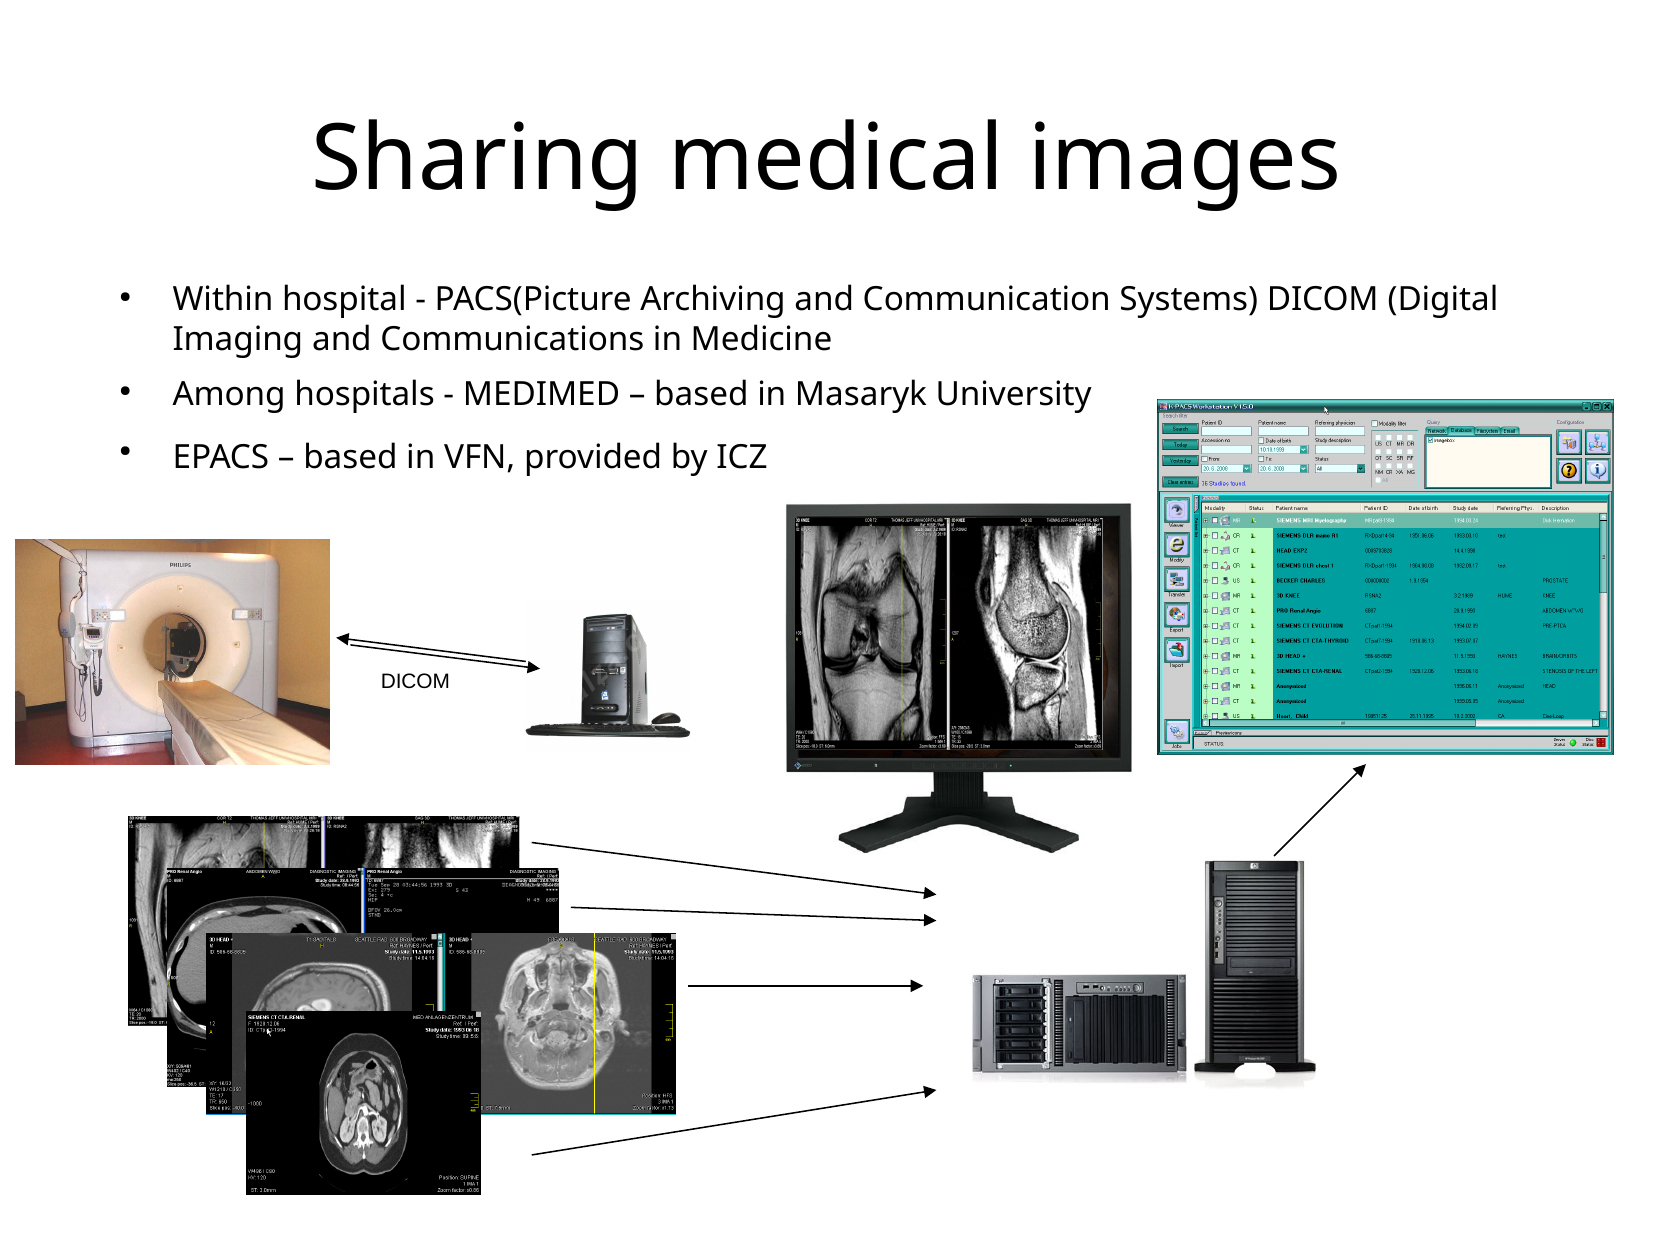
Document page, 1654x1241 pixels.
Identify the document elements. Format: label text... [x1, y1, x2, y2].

picture [773, 494, 1326, 1154]
picture [128, 816, 676, 1196]
text_box DICOM [315, 660, 516, 701]
list Within hospital - PACS(Picture Archiving and Communication Systems) DICOM (Digital Imaging and Communications in Medicine Among hospitals - MEDIMED – based in Masaryk University EPACS – based in VFN, provided by ICZ [86, 270, 1576, 1089]
picture [1157, 399, 1614, 755]
picture [524, 599, 691, 752]
text_box DICOM [485, 660, 516, 664]
title Sharing medical images [82, 49, 1571, 257]
picture [15, 539, 330, 766]
